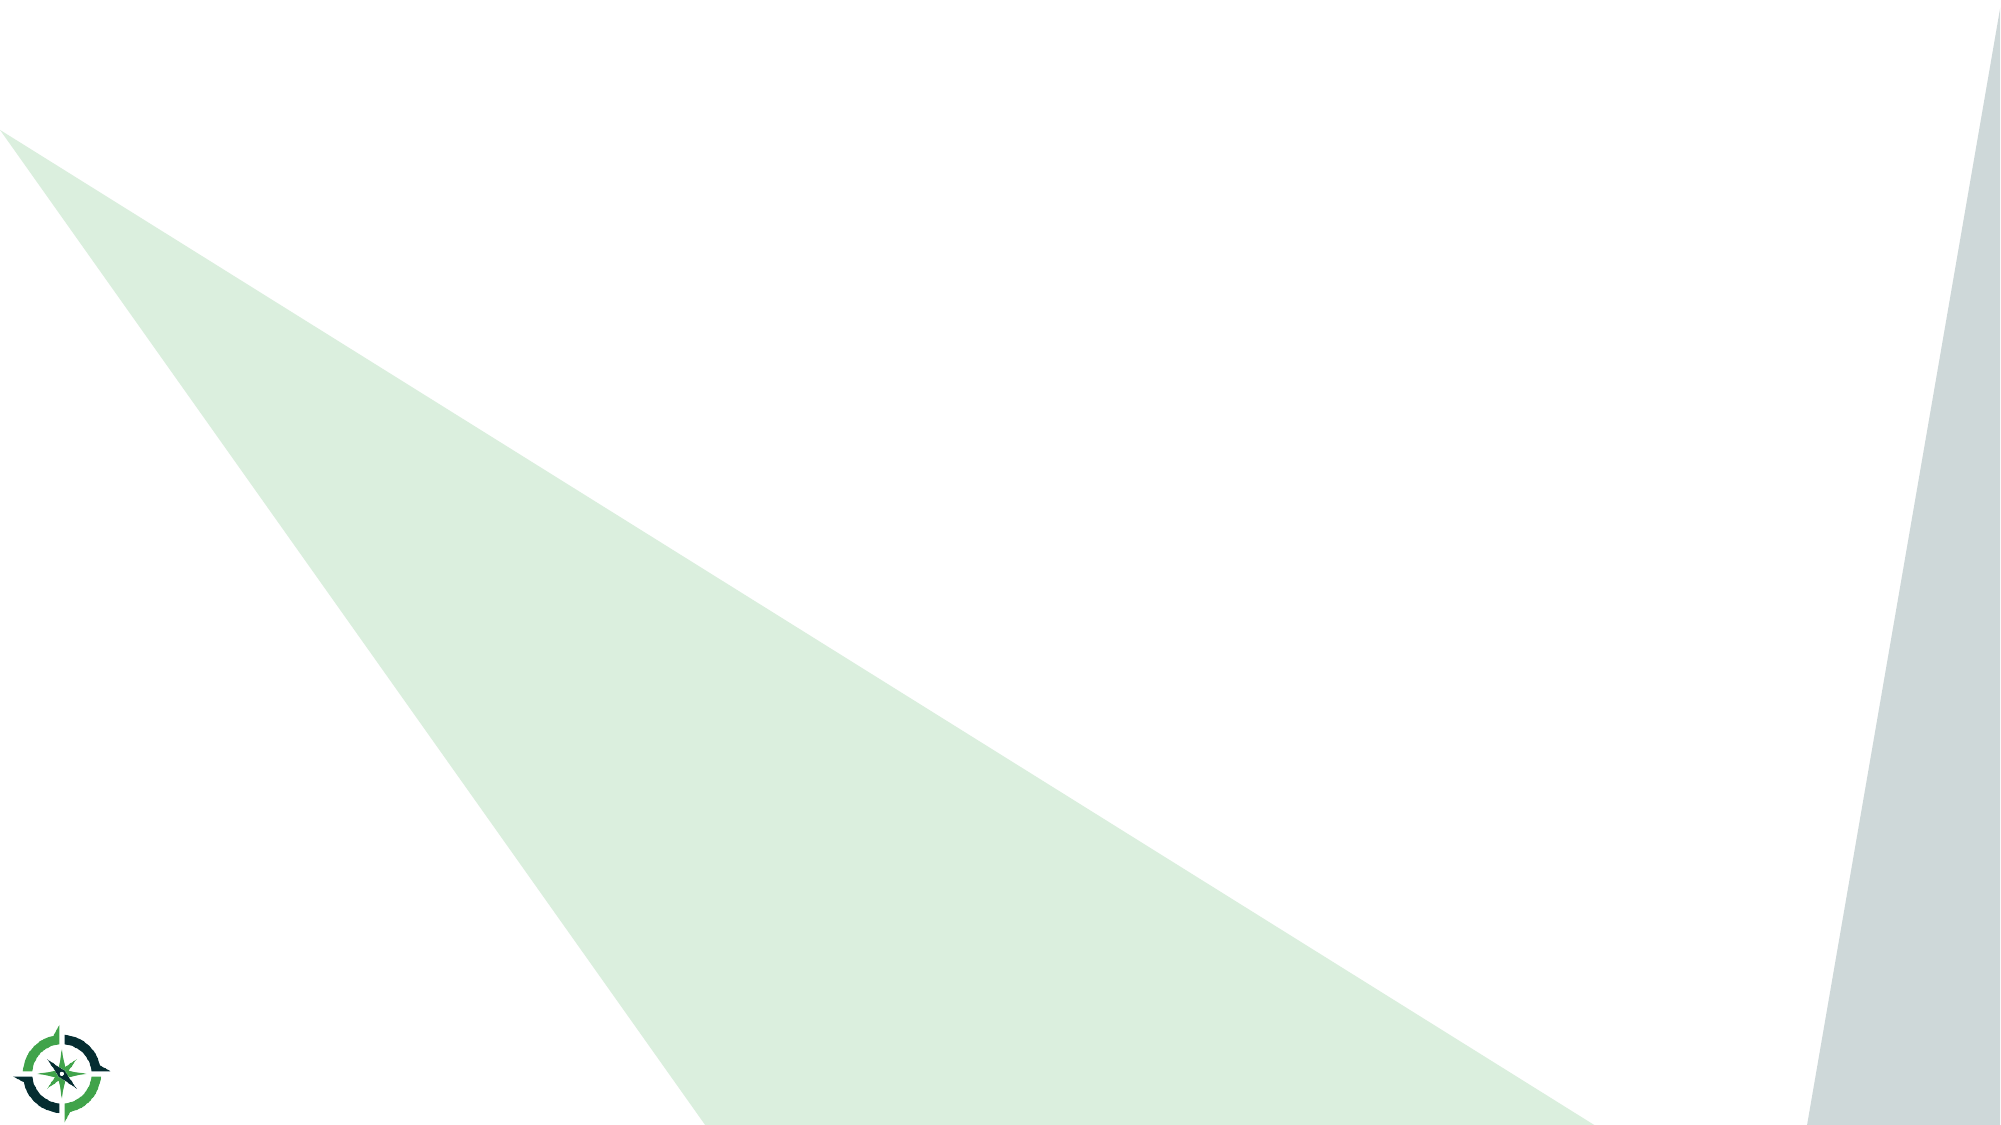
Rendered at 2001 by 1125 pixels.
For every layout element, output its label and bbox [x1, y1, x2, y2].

picture [12, 1024, 111, 1123]
